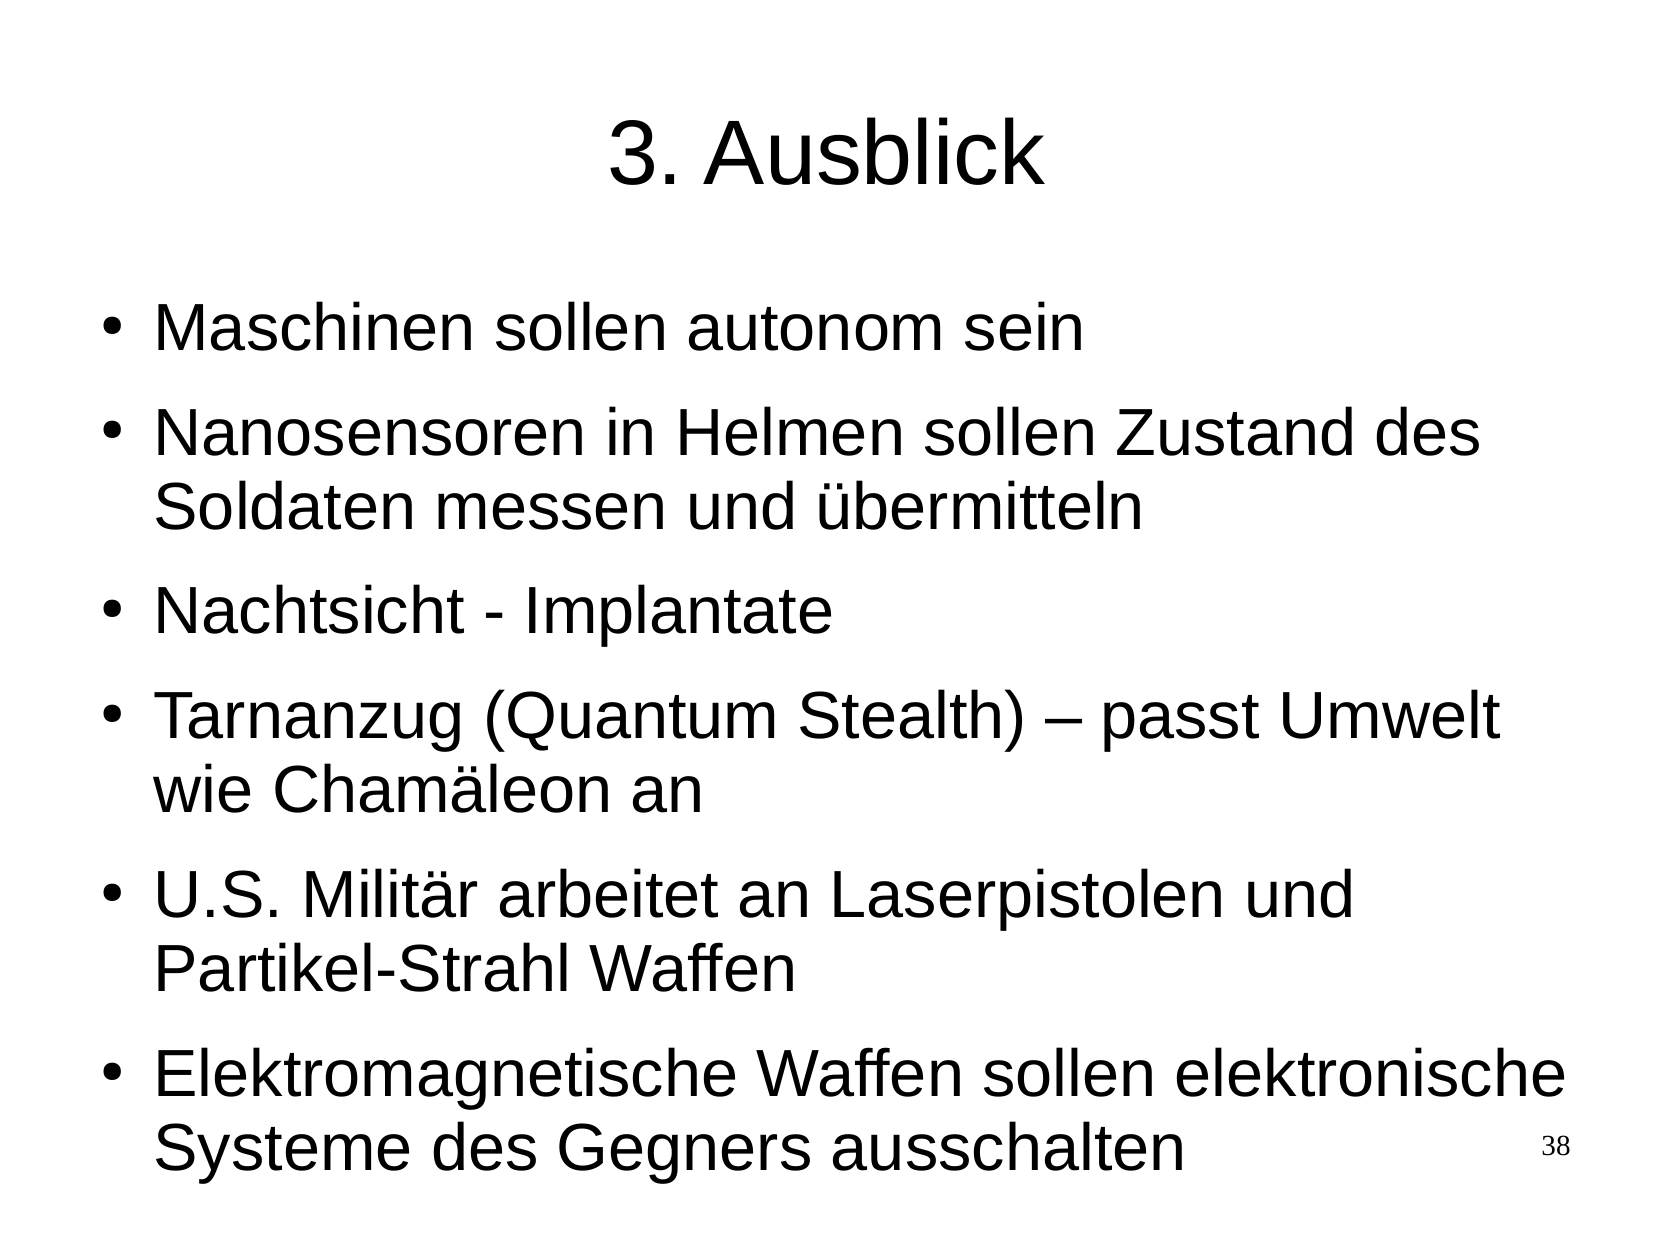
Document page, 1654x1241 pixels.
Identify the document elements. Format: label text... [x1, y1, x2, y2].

list Maschinen sollen autonom sein Nanosensoren in Helmen sollen Zustand des Soldaten messen und übermitteln Nachtsicht - Implantate Tarnanzug (Quantum Stealth) – passt Umwelt wie Chamäleon an U.S. Militär arbeitet an Laserpistolen und Partikel-Strahl Waffen Elektromagnetische Waffen sollen elektronische Systeme des Gegners ausschalten [82, 290, 1571, 1186]
title 3. Ausblick [82, 49, 1571, 257]
